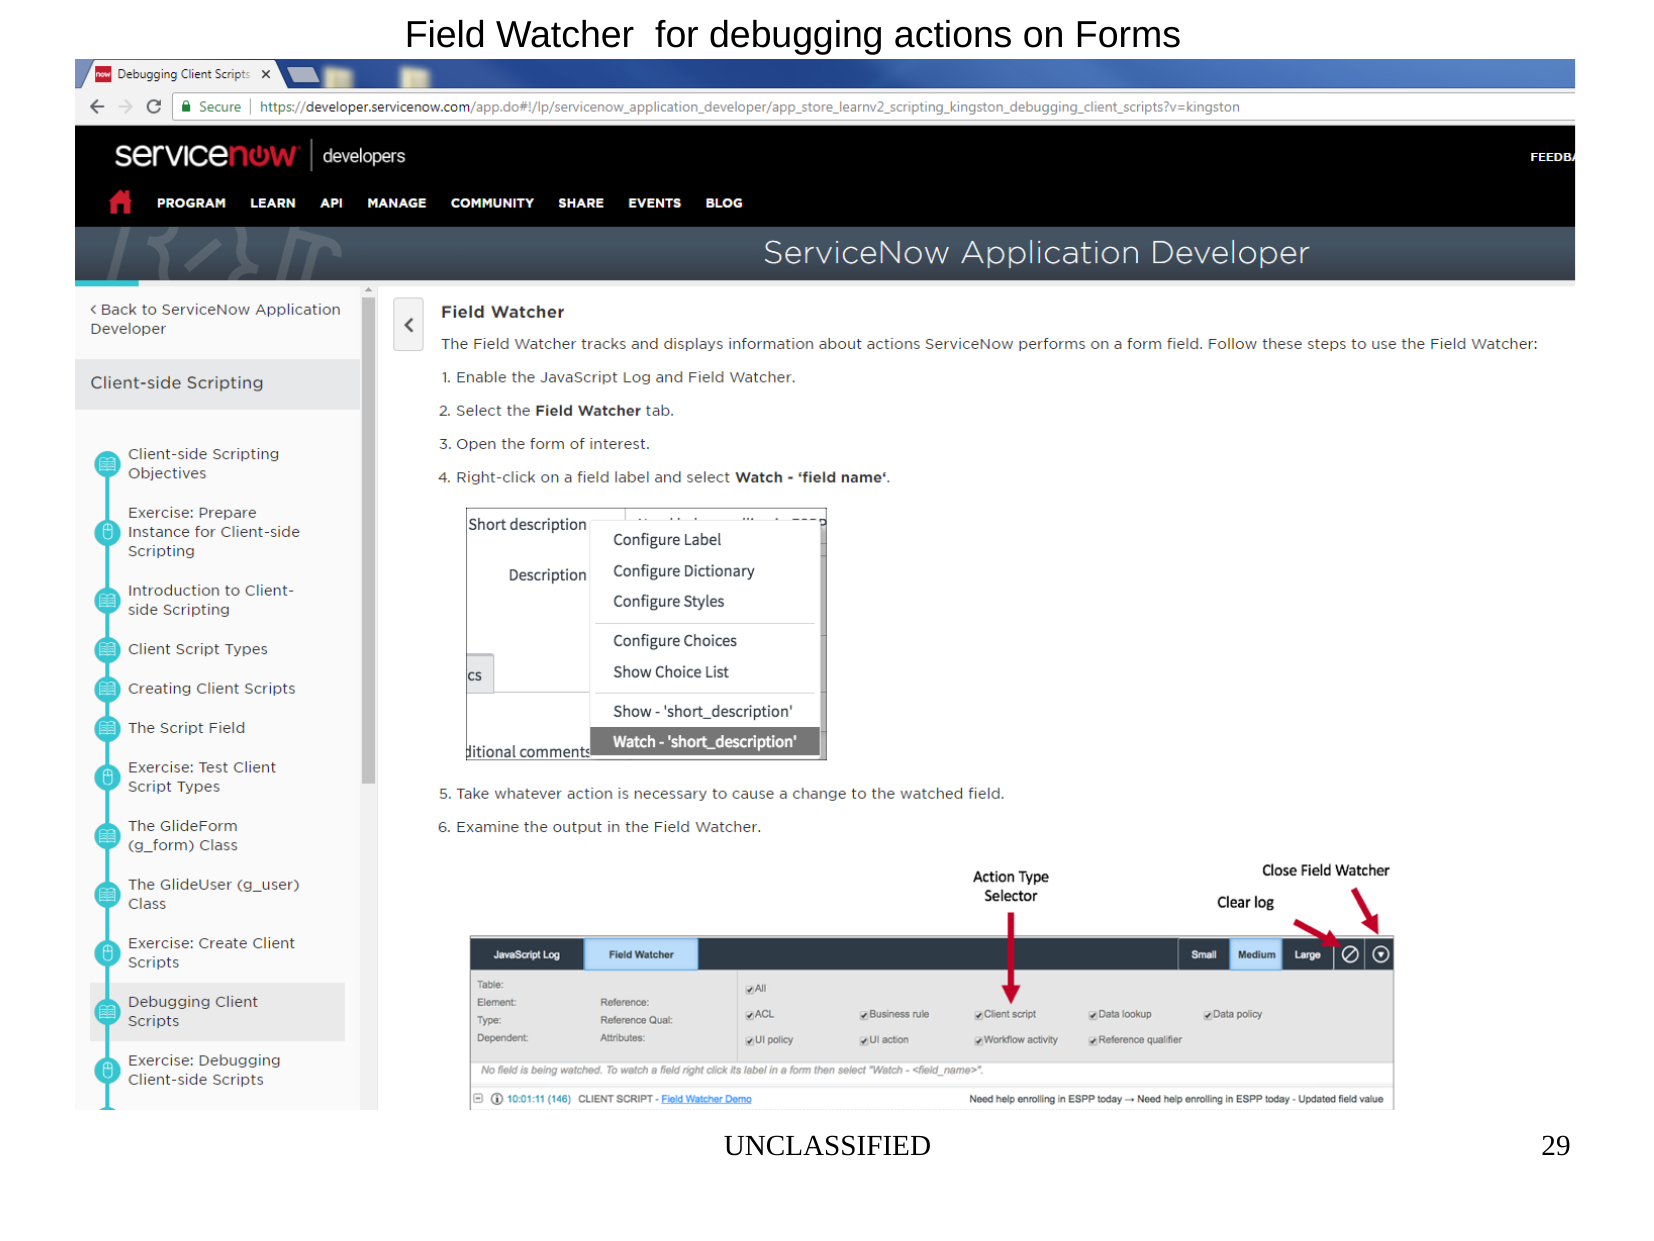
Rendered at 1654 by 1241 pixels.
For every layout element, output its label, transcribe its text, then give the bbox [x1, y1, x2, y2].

picture [75, 59, 1576, 1111]
text_box Field Watcher for debugging actions on Forms [390, 6, 1351, 106]
